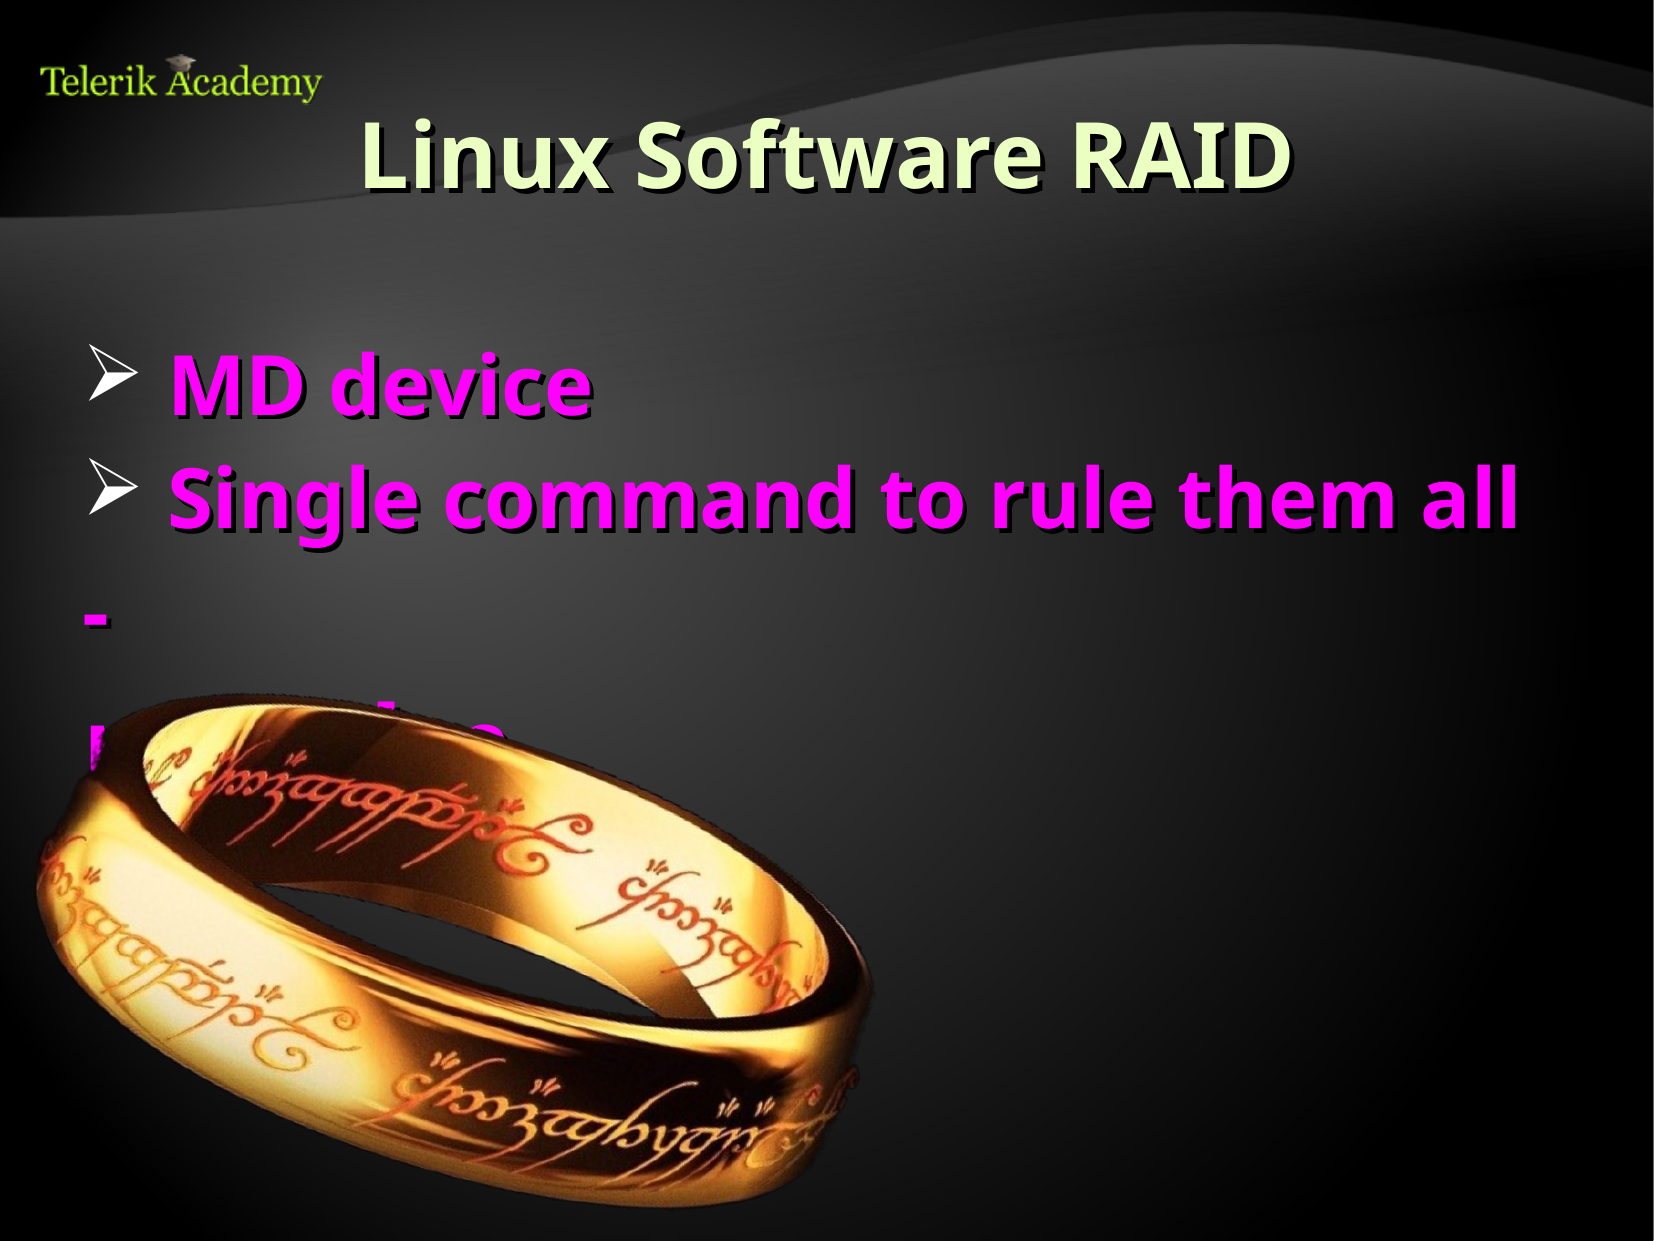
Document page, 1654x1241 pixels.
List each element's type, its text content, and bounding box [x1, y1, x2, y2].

subtitle MD device Single command to rule them all - mdadm [82, 290, 1538, 1010]
picture [0, 0, 1654, 1241]
title Linux Software RAID [82, 49, 1571, 257]
